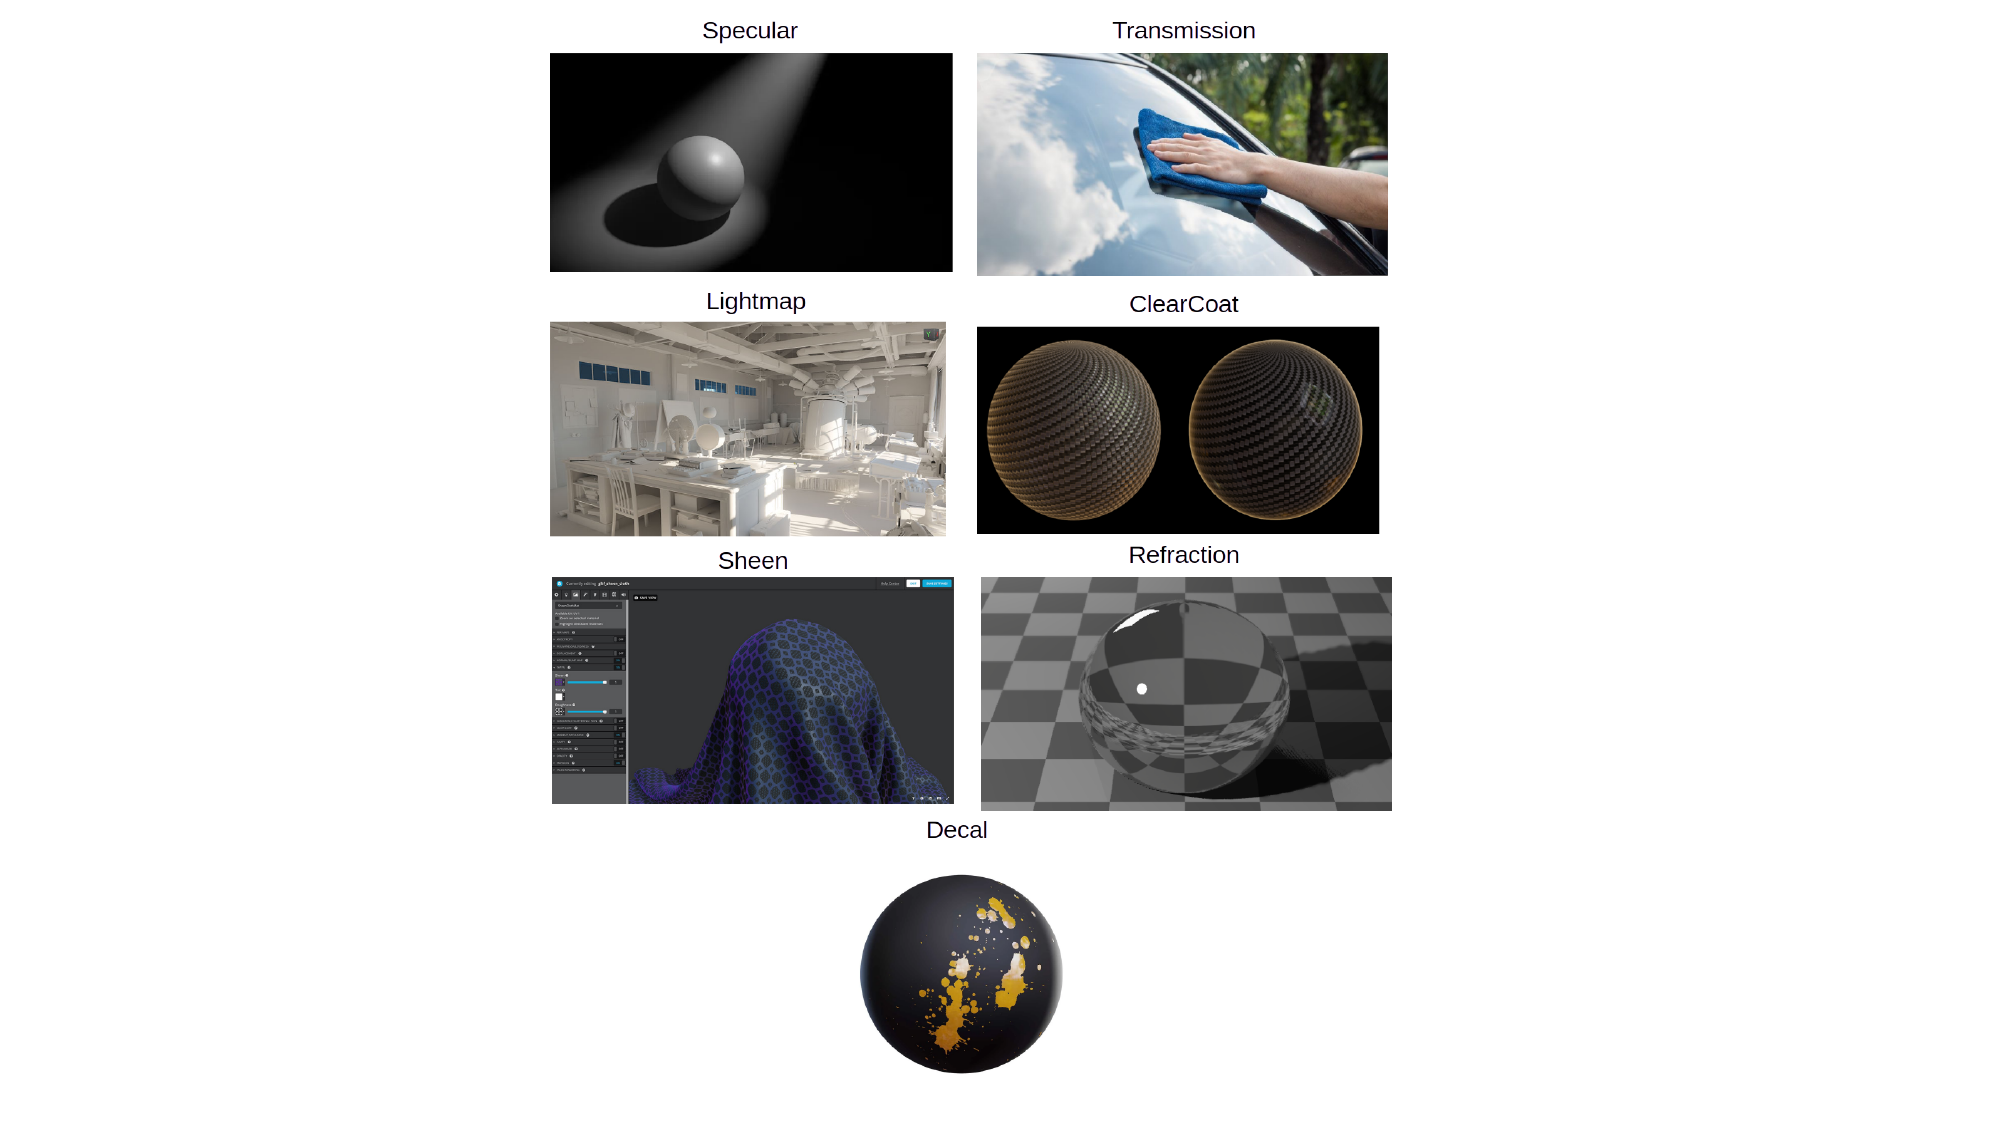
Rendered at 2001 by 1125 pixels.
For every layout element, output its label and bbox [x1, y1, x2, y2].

picture [550, 0, 1412, 1125]
